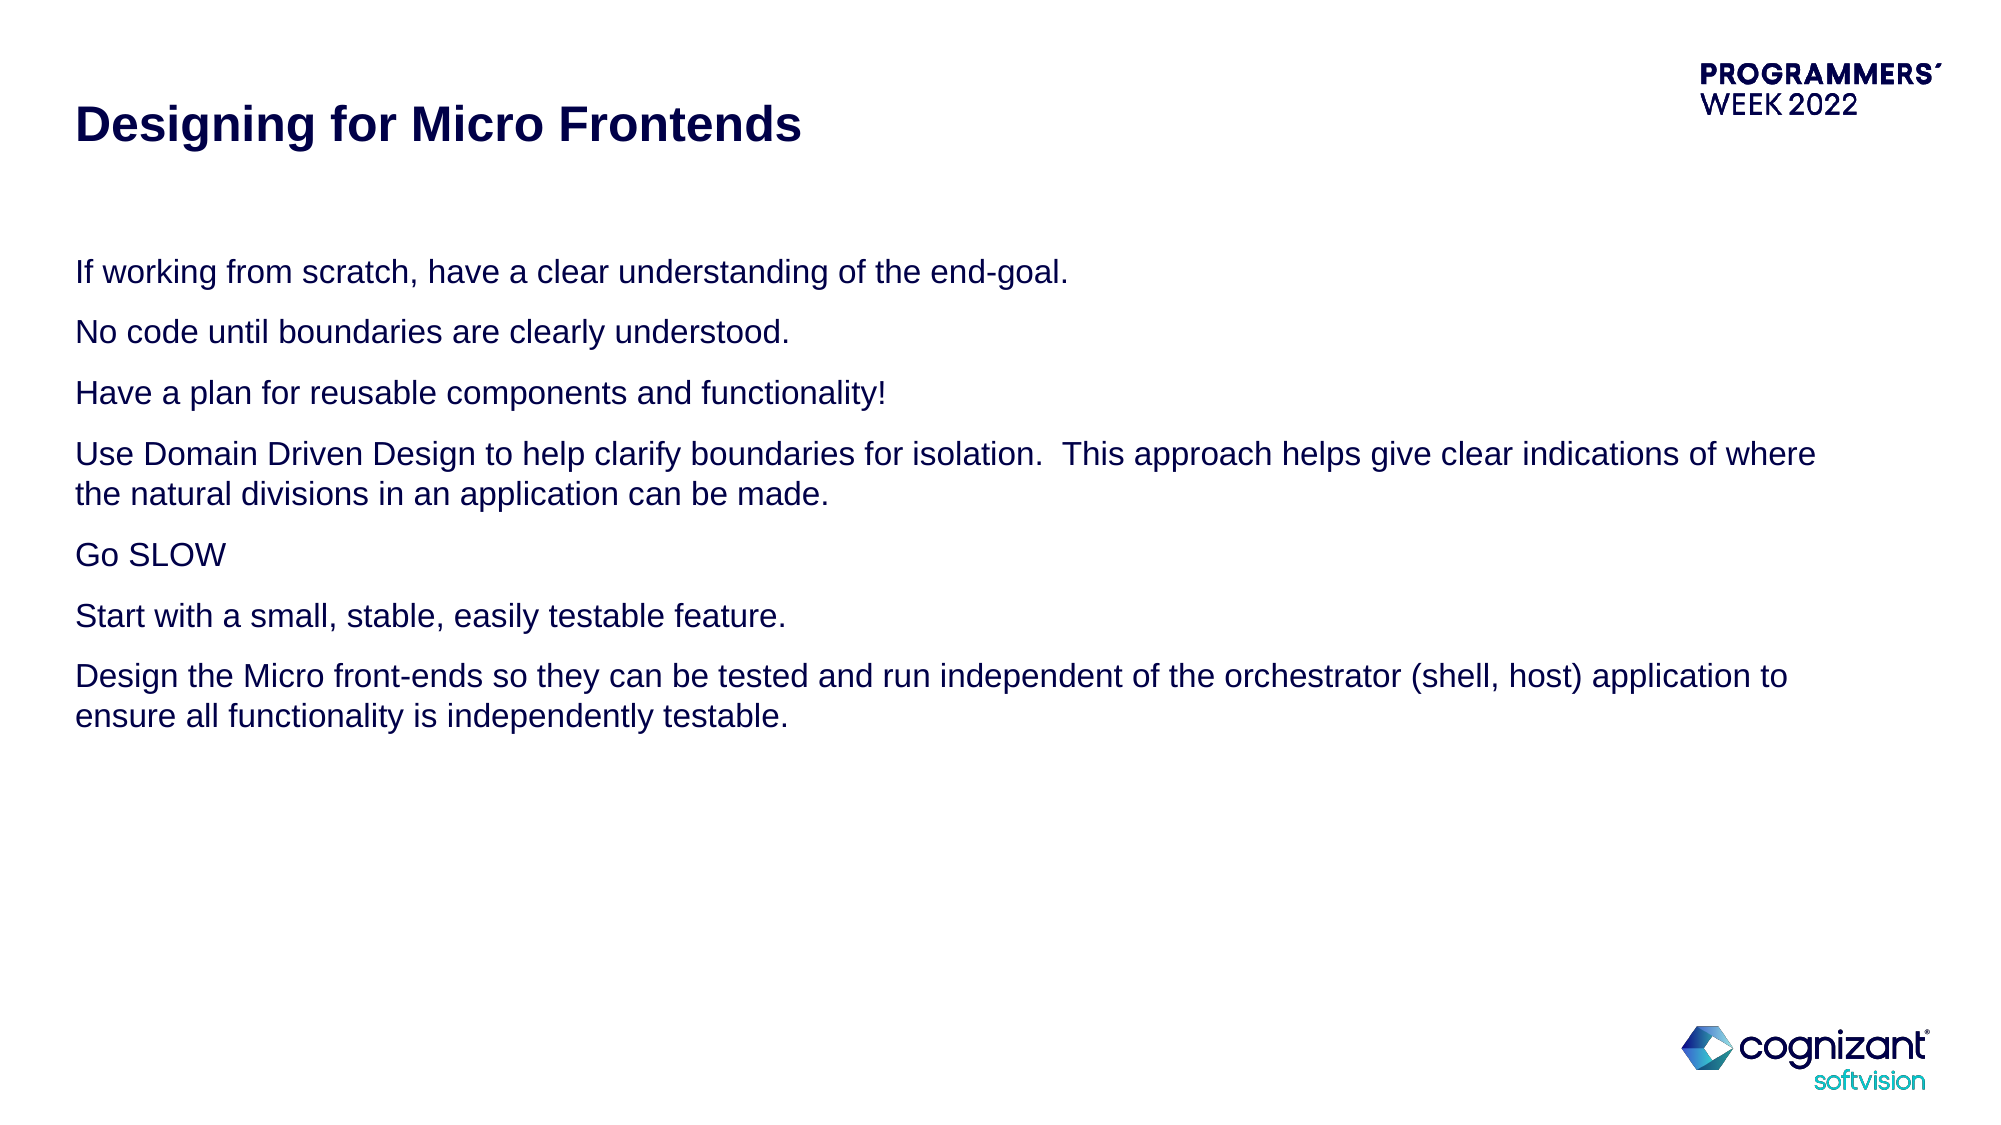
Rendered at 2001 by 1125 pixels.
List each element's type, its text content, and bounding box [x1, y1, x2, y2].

title Designing for Micro Frontends [75, 91, 1848, 142]
picture [1677, 54, 1942, 129]
picture [1663, 1005, 1949, 1110]
list If working from scratch, have a clear understanding of the end-goal. No code until boundaries are clearly understood. Have a plan for reusable components and functionality! Use Domain Driven Design to help clarify boundaries for isolation. This approach helps give clear indications of where the natural divisions in an application can be made. Go SLOW Start with a small, stable, easily testable feature. Design the Micro front-ends so they can be tested and run independent of the orchestrator (shell, host) application to ensure all functionality is independently testable. [75, 249, 1848, 938]
